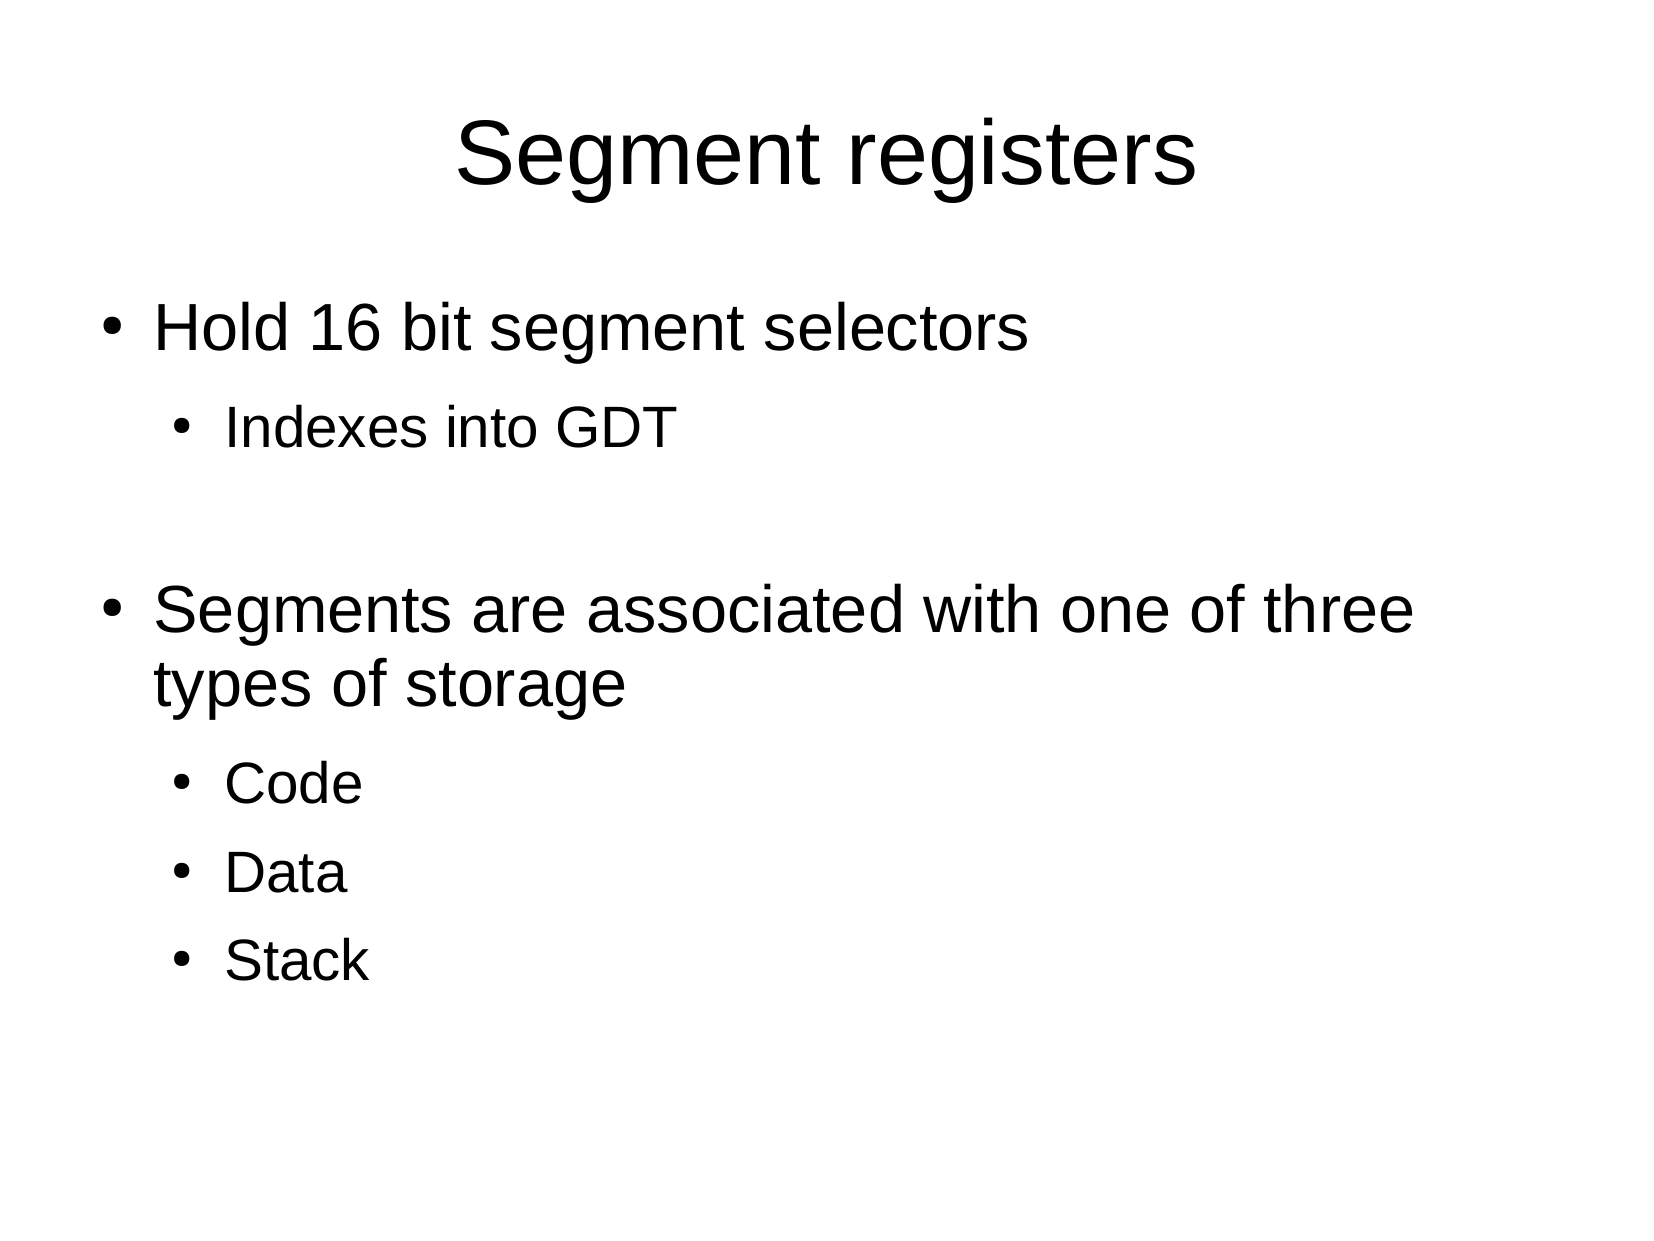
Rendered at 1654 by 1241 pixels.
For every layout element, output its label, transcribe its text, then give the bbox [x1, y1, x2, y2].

list Hold 16 bit segment selectors Indexes into GDT Segments are associated with one of three types of storage Code Data Stack [82, 290, 1571, 1010]
title Segment registers [82, 49, 1571, 257]
